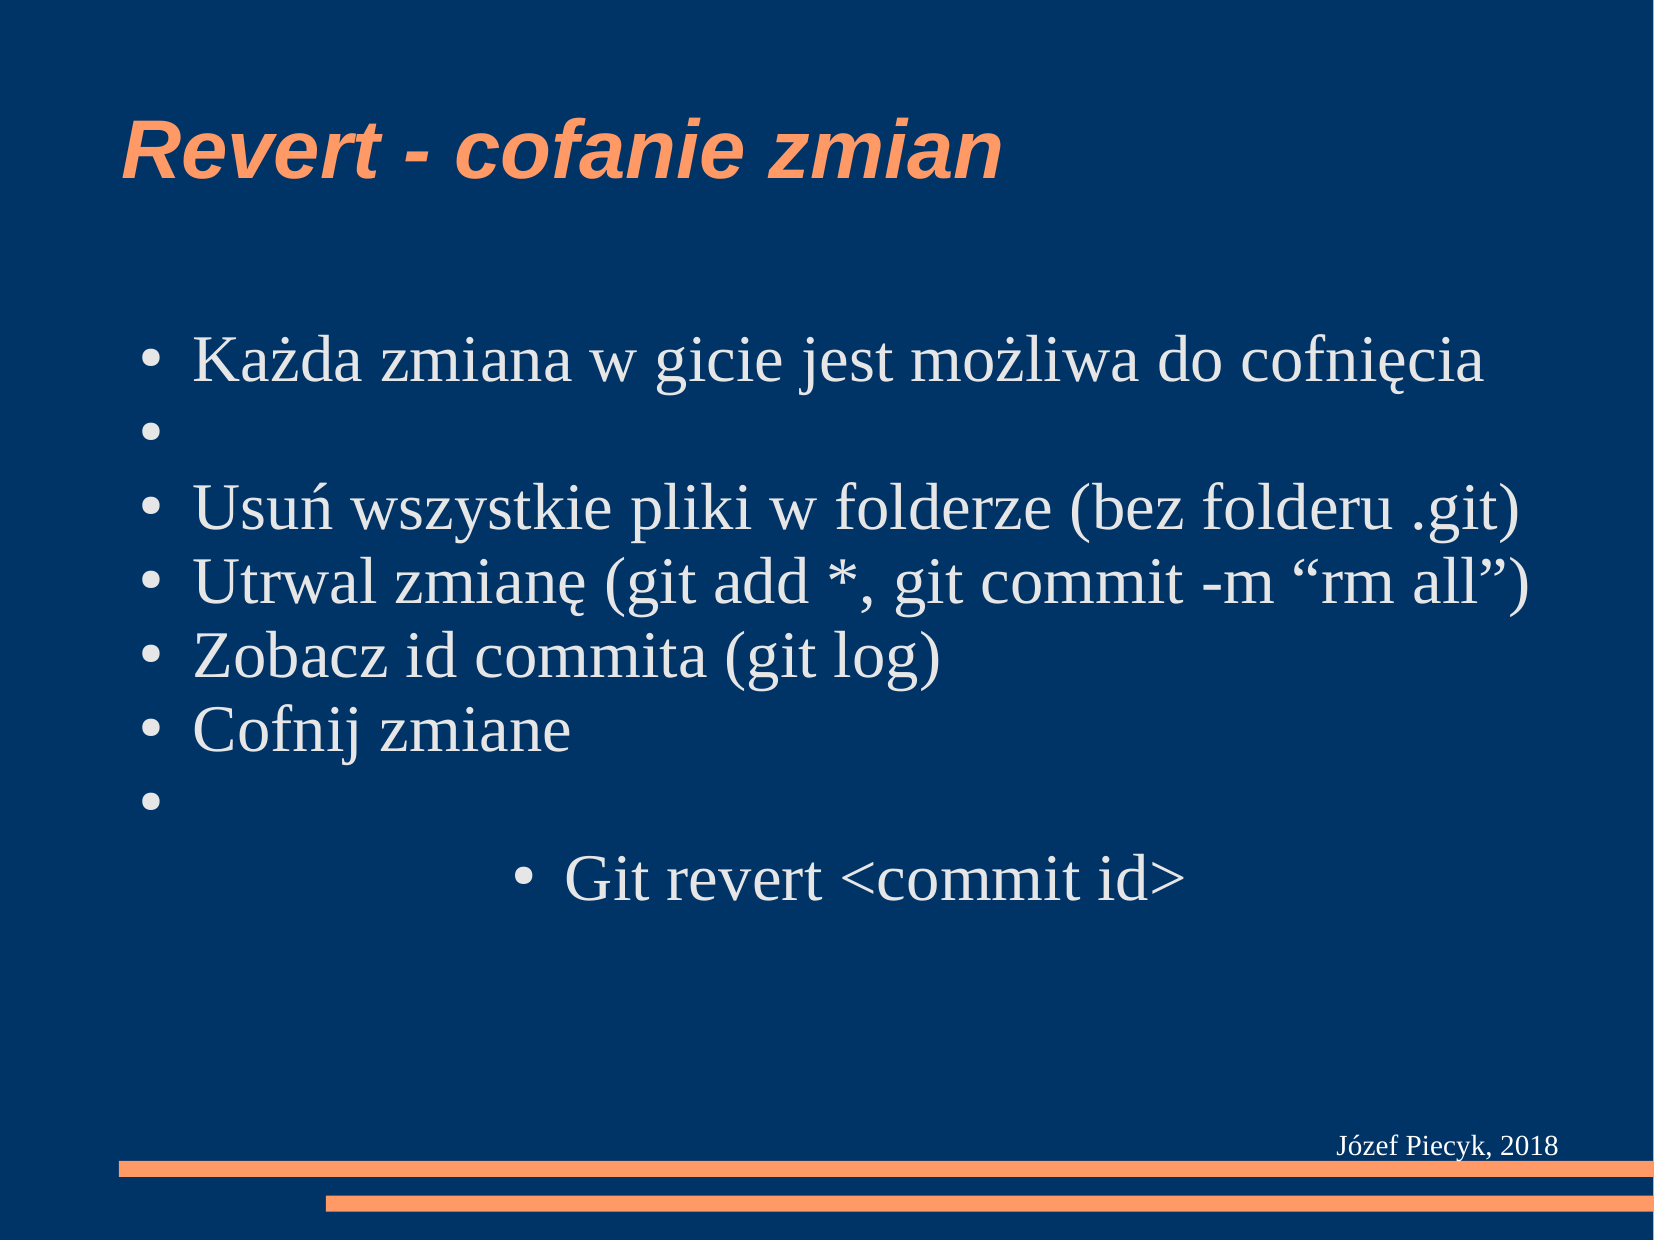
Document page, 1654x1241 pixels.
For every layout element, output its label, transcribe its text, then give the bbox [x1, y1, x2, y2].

list Każda zmiana w gicie jest możliwa do cofnięcia Usuń wszystkie pliki w folderze (bez folderu .git) Utrwal zmianę (git add *, git commit -m “rm all”) Zobacz id commita (git log) Cofnij zmiane Git revert <commit id> [121, 322, 1561, 1042]
title Revert - cofanie zmian [121, 46, 1534, 254]
